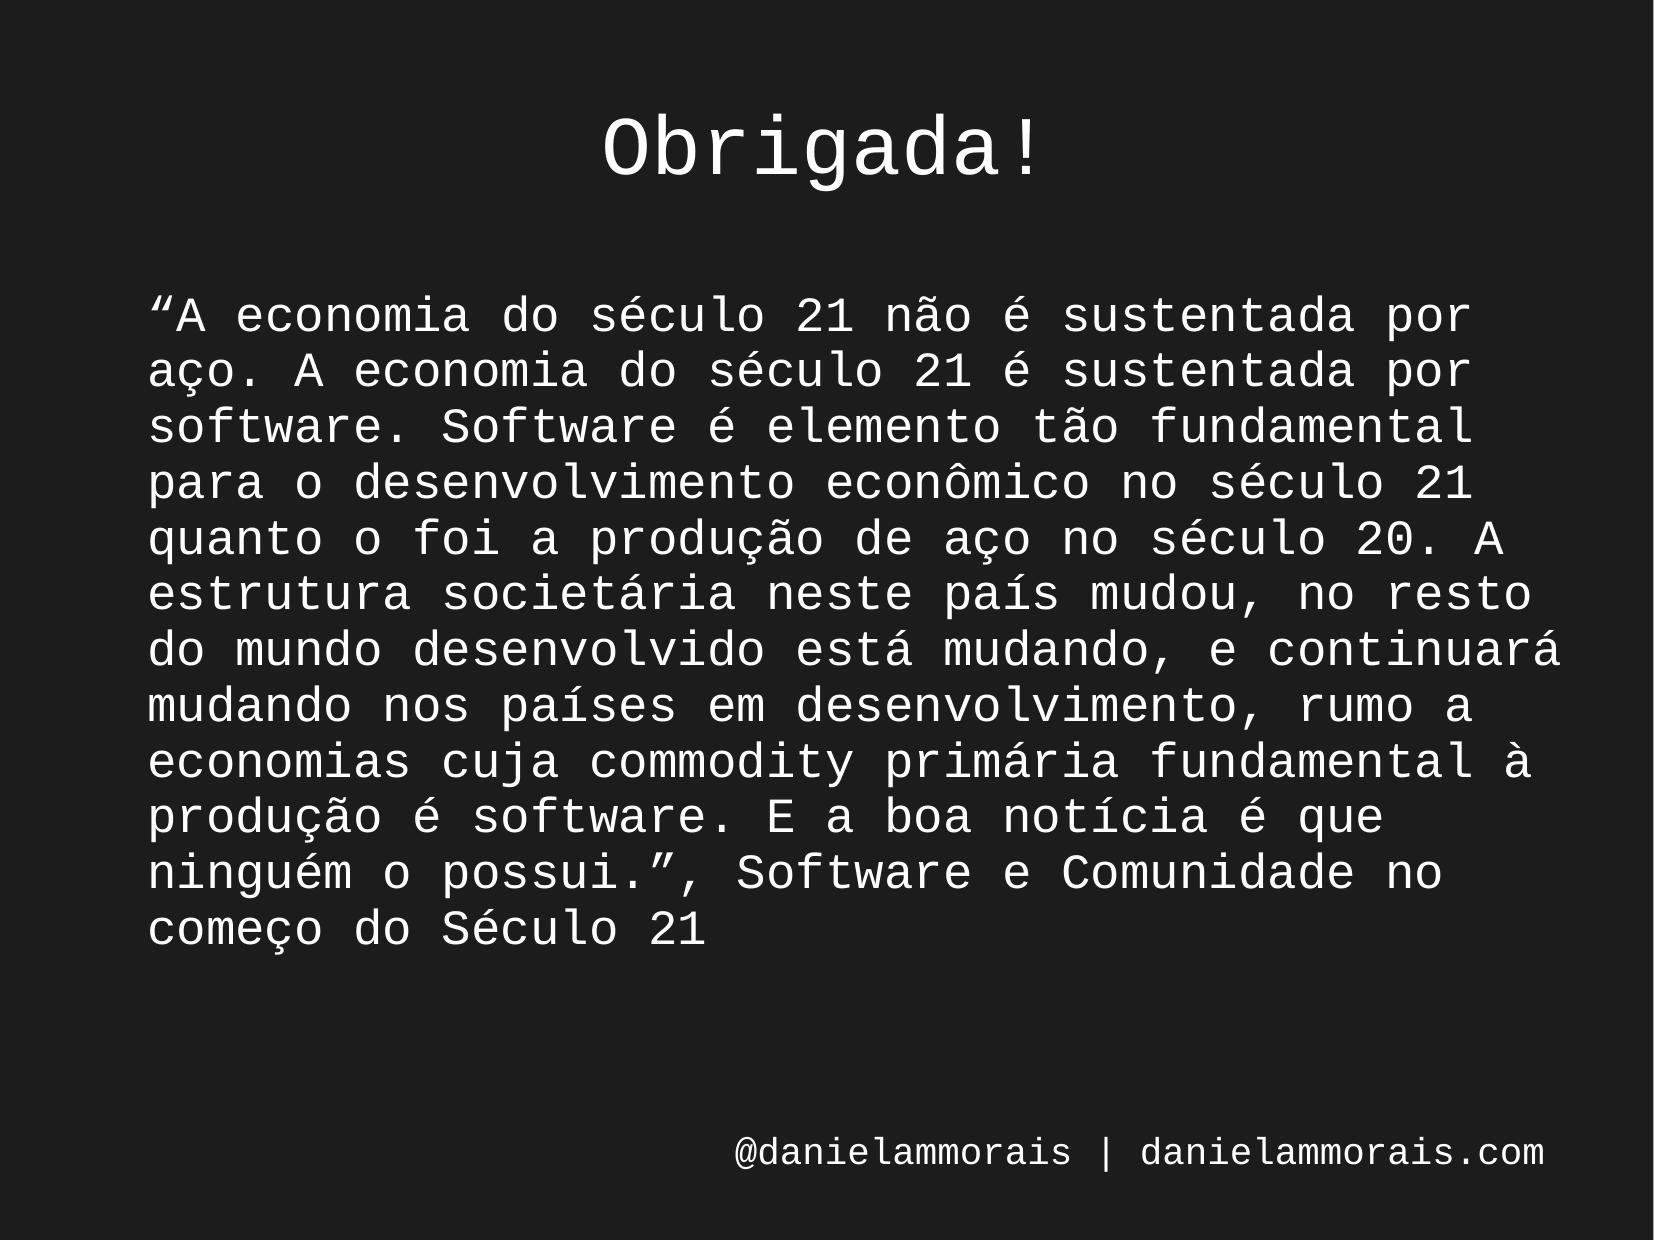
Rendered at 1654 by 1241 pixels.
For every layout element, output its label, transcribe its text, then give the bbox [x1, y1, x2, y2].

title Obrigada! [82, 49, 1571, 257]
list “A economia do século 21 não é sustentada por aço. A economia do século 21 é sustentada por software. Software é elemento tão fundamental para o desenvolvimento econômico no século 21 quanto o foi a produção de aço no século 20. A estrutura societária neste país mudou, no resto do mundo desenvolvido está mudando, e continuará mudando nos países em desenvolvimento, rumo a economias cuja commodity primária fundamental à produção é software. E a boa notícia é que ninguém o possui.”, Software e Comunidade no começo do Século 21 [82, 290, 1571, 1010]
text_box @danielammorais | danielammorais.com [720, 1125, 1654, 1226]
